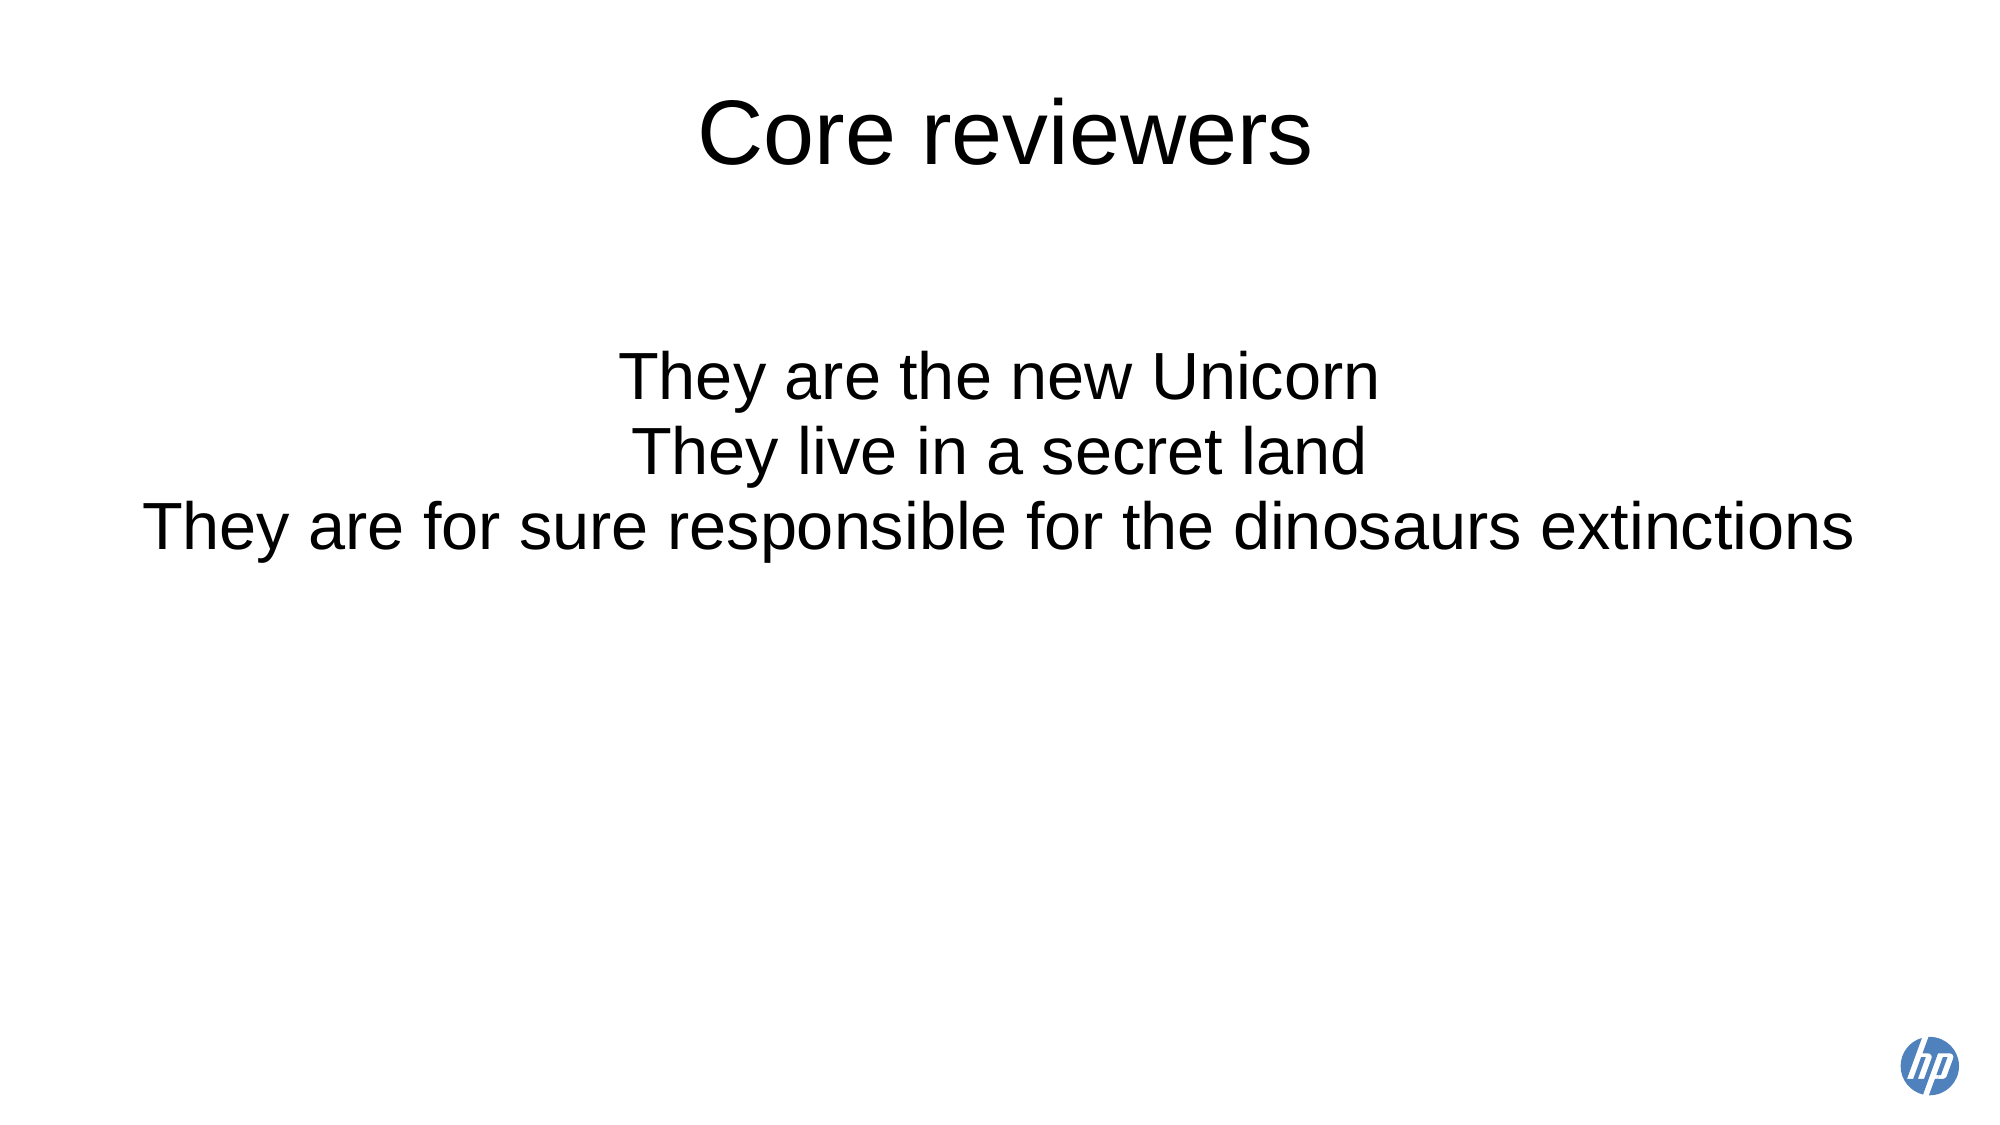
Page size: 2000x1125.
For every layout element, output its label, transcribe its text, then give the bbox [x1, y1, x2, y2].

subtitle They are the new Unicorn They live in a secret land They are for sure responsible for the dinosaurs extinctions [0, 218, 2000, 686]
title Core reviewers [12, 4, 2000, 218]
